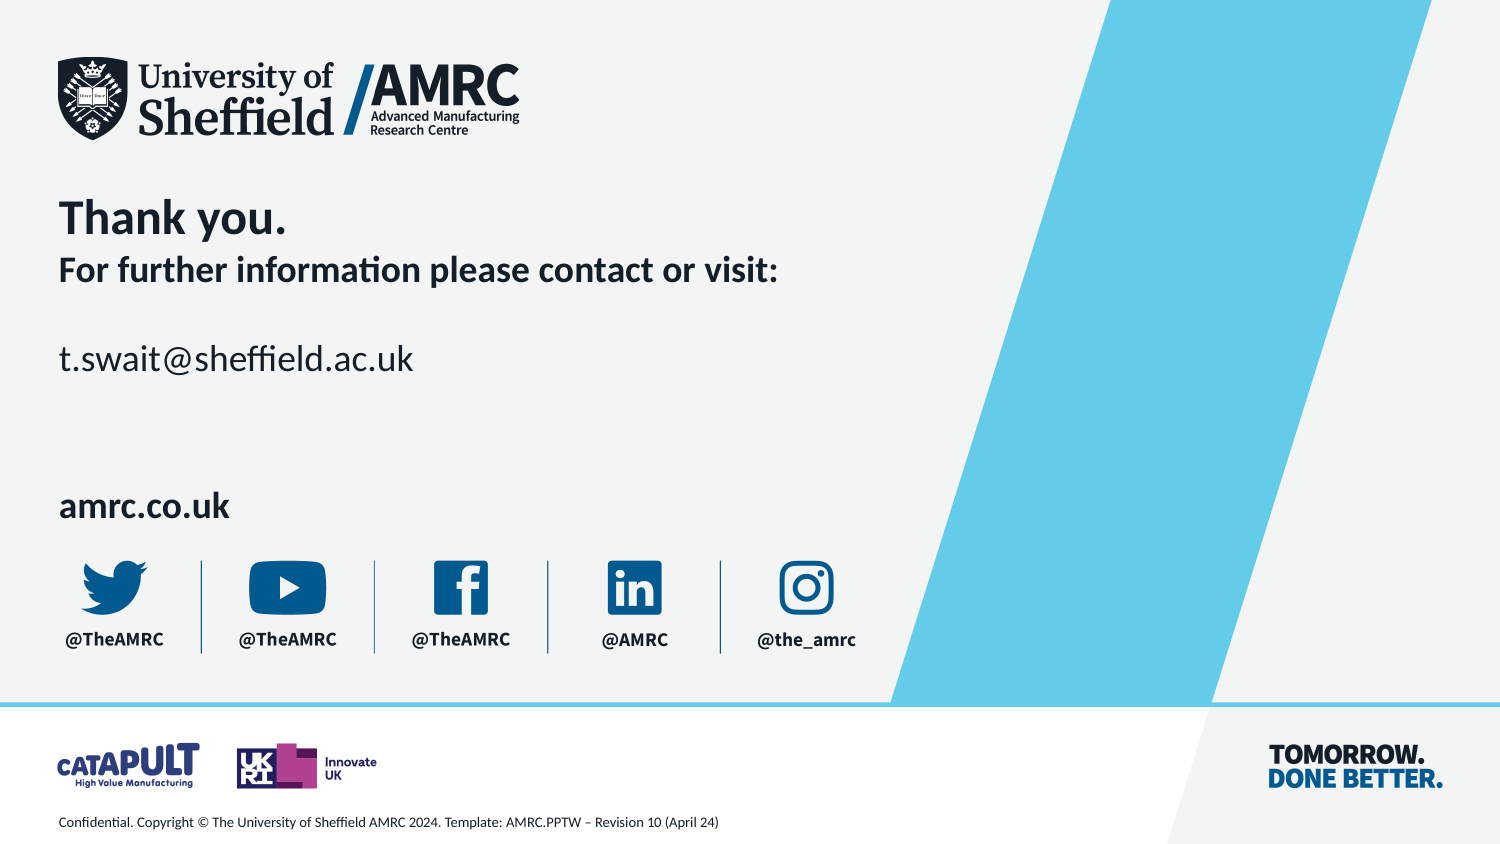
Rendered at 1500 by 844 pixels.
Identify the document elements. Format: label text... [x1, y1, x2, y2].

picture [0, 0, 1500, 844]
list t.swait@sheffield.ac.uk [59, 338, 857, 381]
